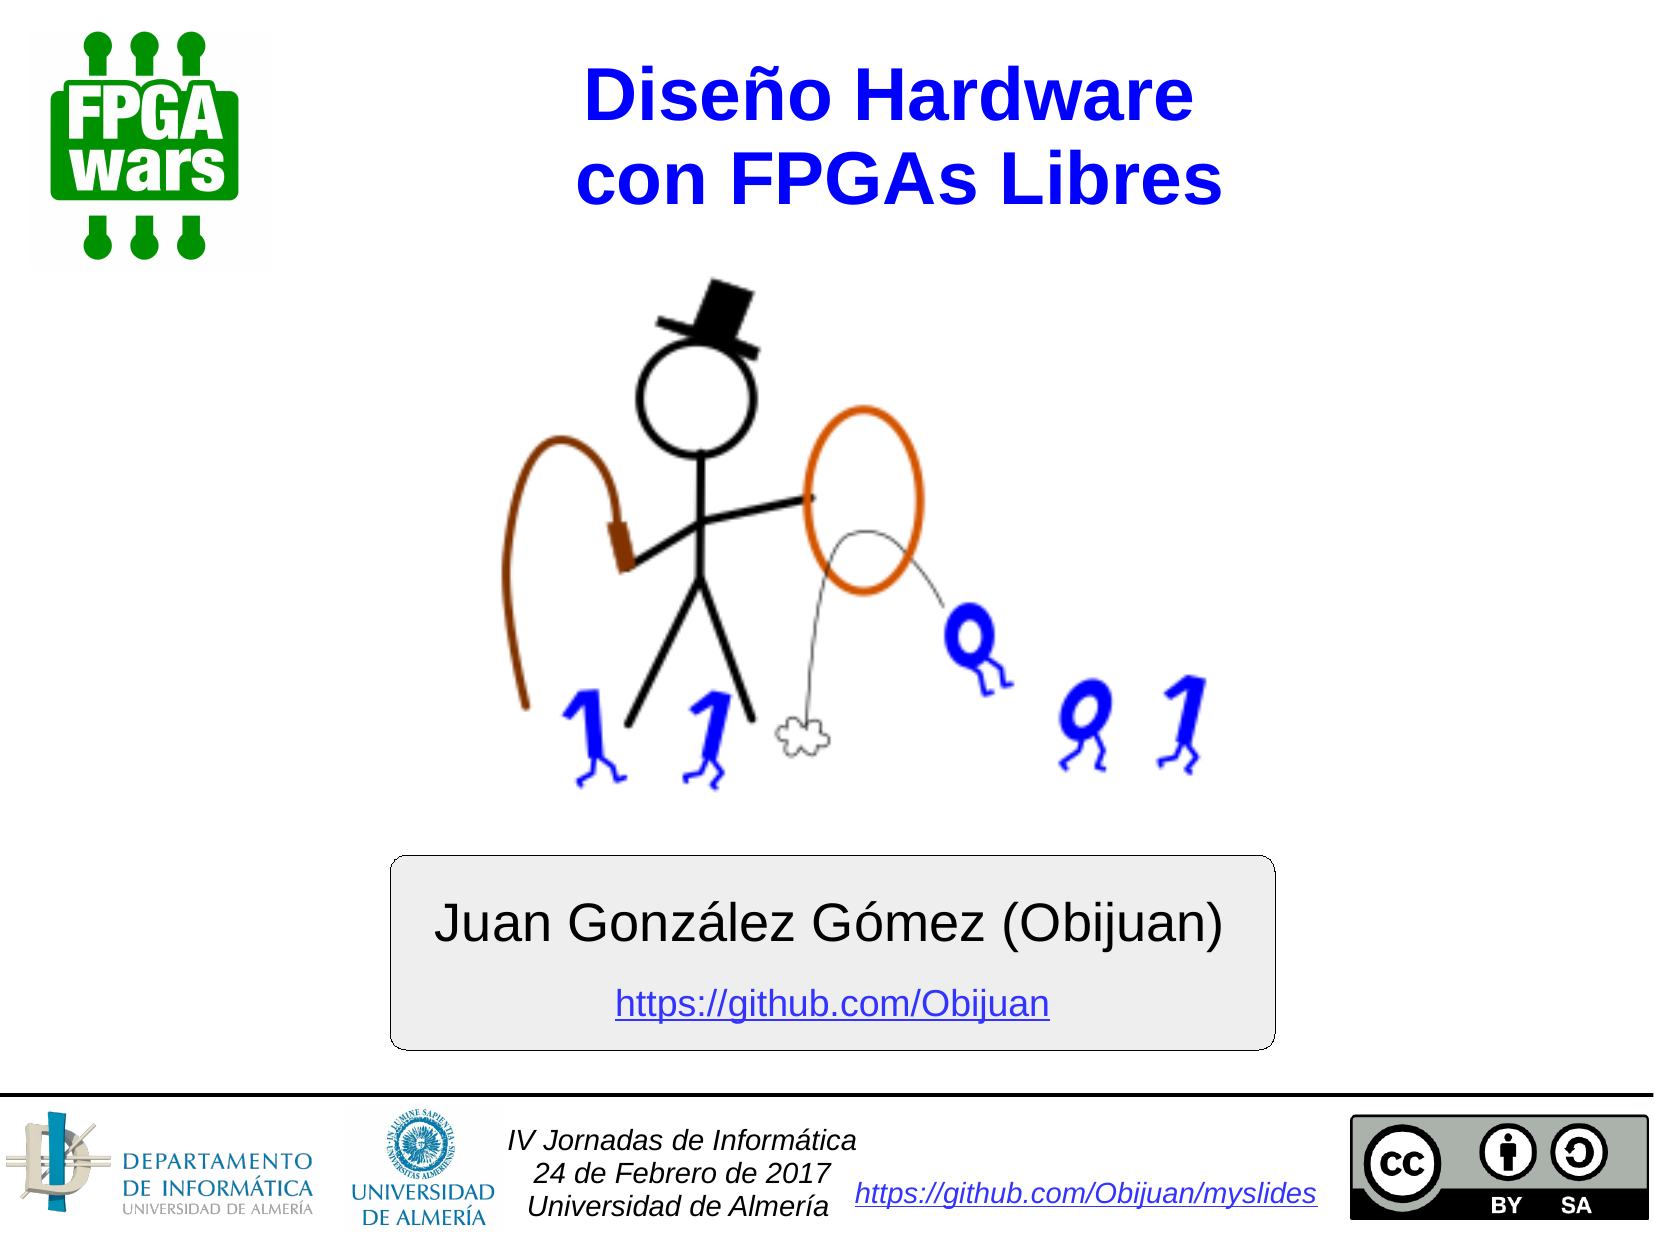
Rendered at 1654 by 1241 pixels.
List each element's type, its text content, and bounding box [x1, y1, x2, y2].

text_box https://github.com/Obijuan [600, 975, 1066, 1032]
picture [0, 1090, 331, 1231]
picture [345, 1103, 503, 1231]
text_box Juan González Gómez (Obijuan) [420, 885, 1261, 976]
picture [1350, 1103, 1649, 1231]
text_box [390, 855, 1276, 1051]
text_box https://github.com/Obijuan/myslides [961, 1170, 1366, 1227]
picture [447, 236, 1246, 829]
picture [30, 30, 271, 271]
title Diseño Hardware con FPGAs Libres [300, 32, 1501, 241]
text_box IV Jornadas de Informática 24 de Febrero de 2017 Universidad de Almería [503, 1116, 961, 1231]
